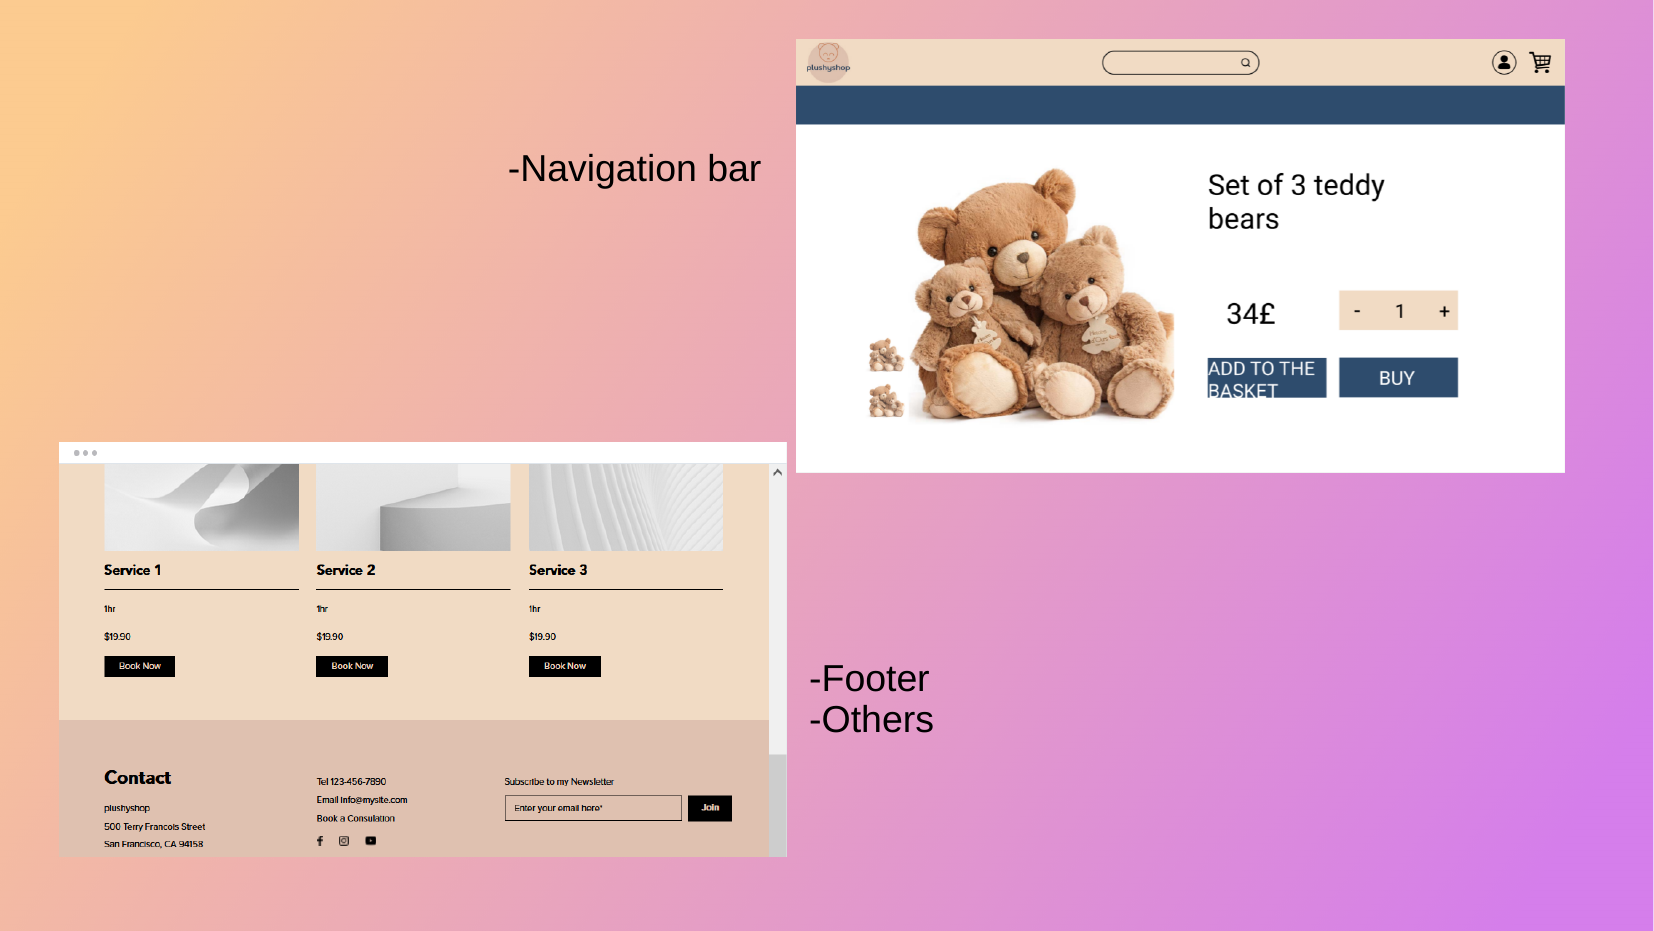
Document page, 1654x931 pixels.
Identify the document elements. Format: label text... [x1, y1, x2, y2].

picture [0, 0, 1654, 931]
list -Navigation bar [437, 147, 796, 226]
text_box -Footer -Others [794, 649, 1004, 749]
